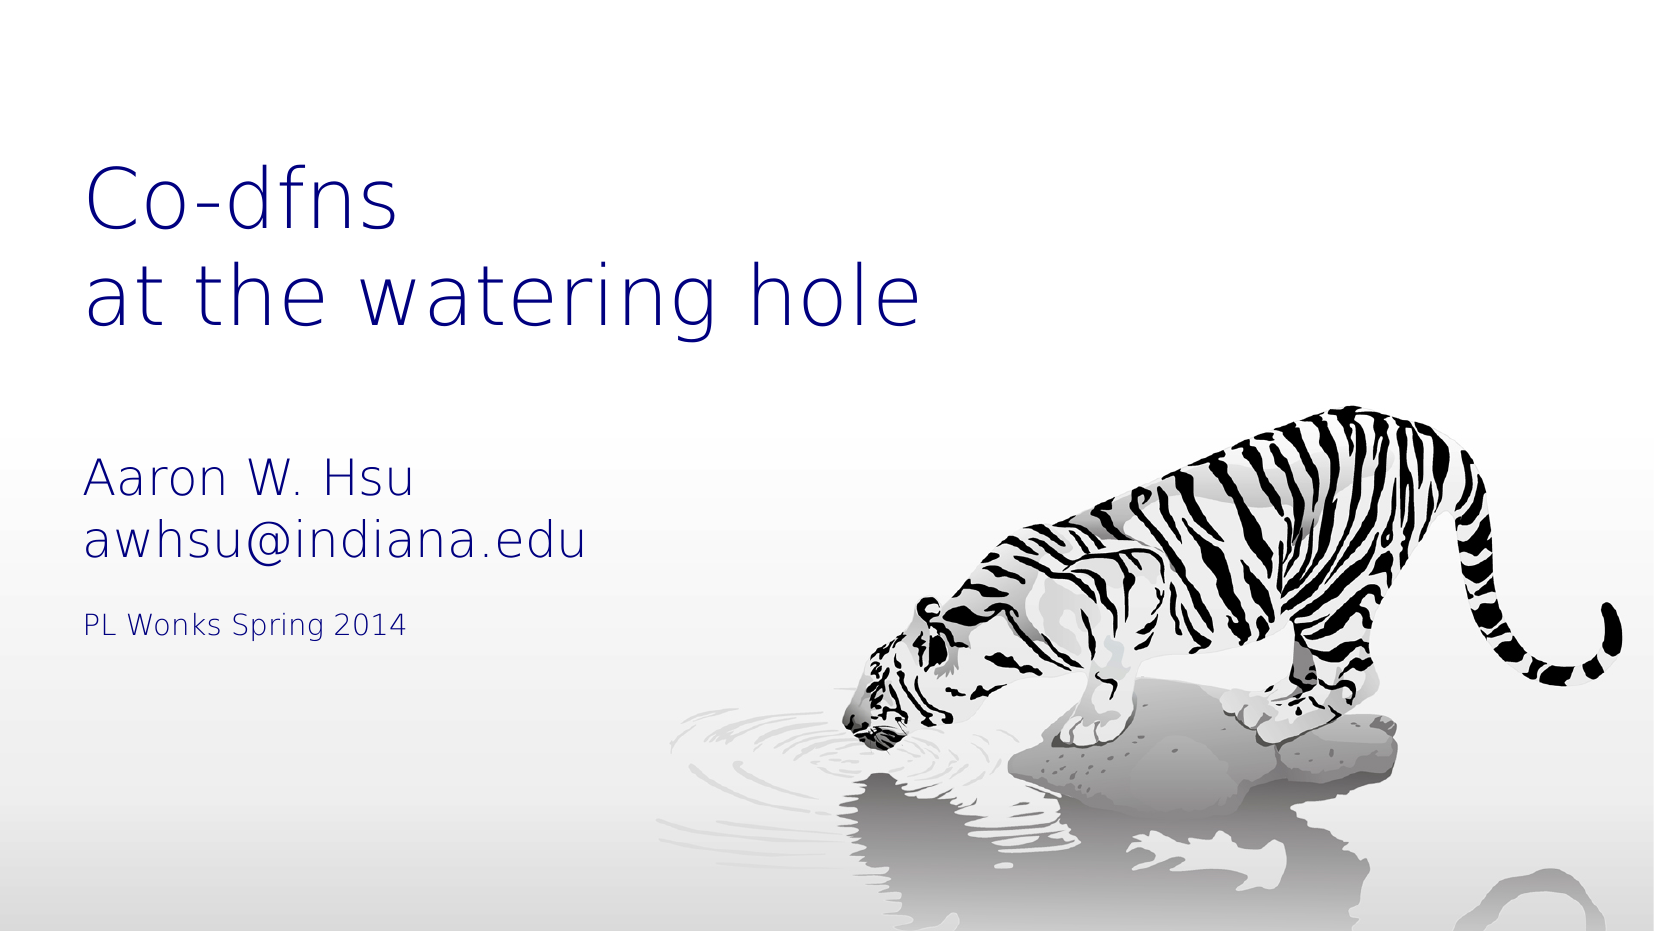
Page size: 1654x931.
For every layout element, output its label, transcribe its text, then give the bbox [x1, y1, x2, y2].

subtitle Co-dfns at the watering hole Aaron W. Hsu awhsu@indiana.edu PL Wonks Spring 2014 [82, 37, 1571, 757]
picture [0, 0, 1654, 931]
